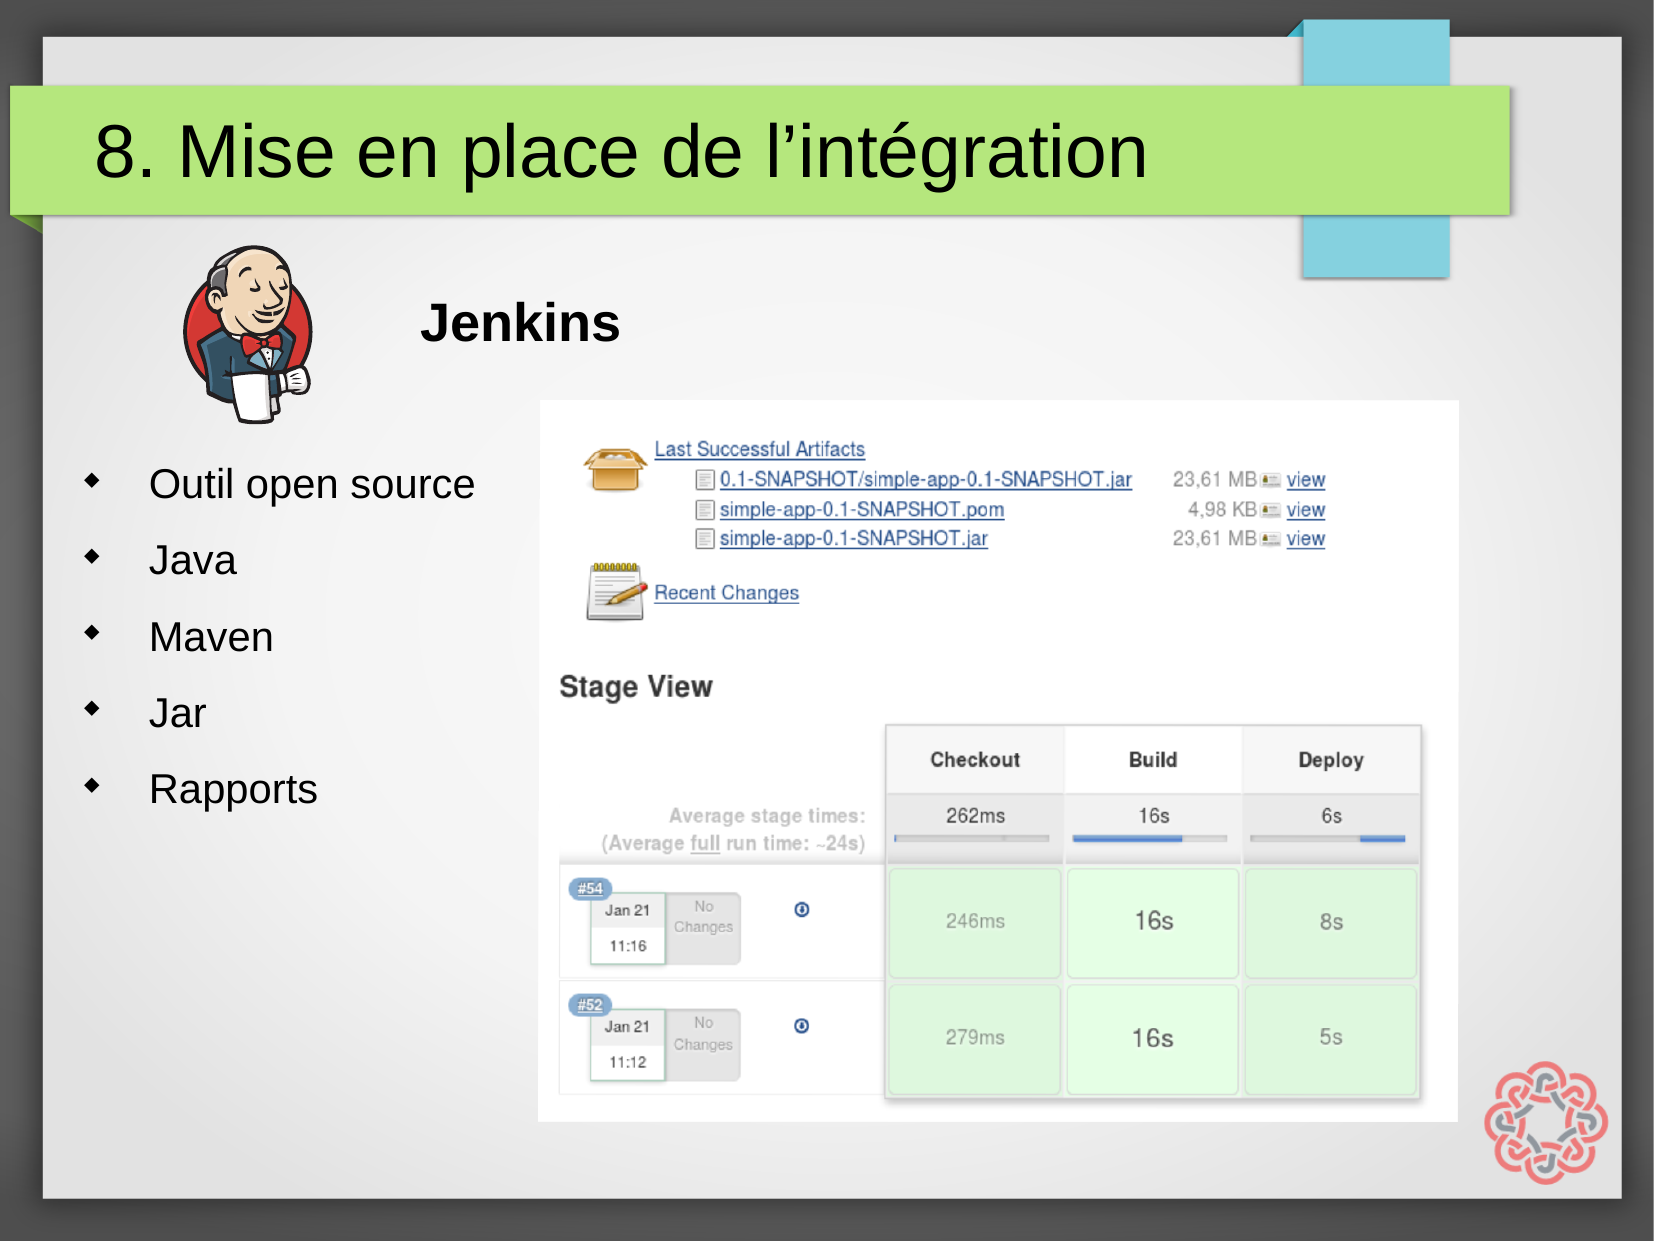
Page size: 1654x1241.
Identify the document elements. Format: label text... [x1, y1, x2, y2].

title 8. Mise en place de l’intégration [94, 65, 1607, 240]
list Jenkins Outil open source Java Maven Jar Rapports [82, 289, 1569, 1007]
picture [0, 0, 1654, 1241]
